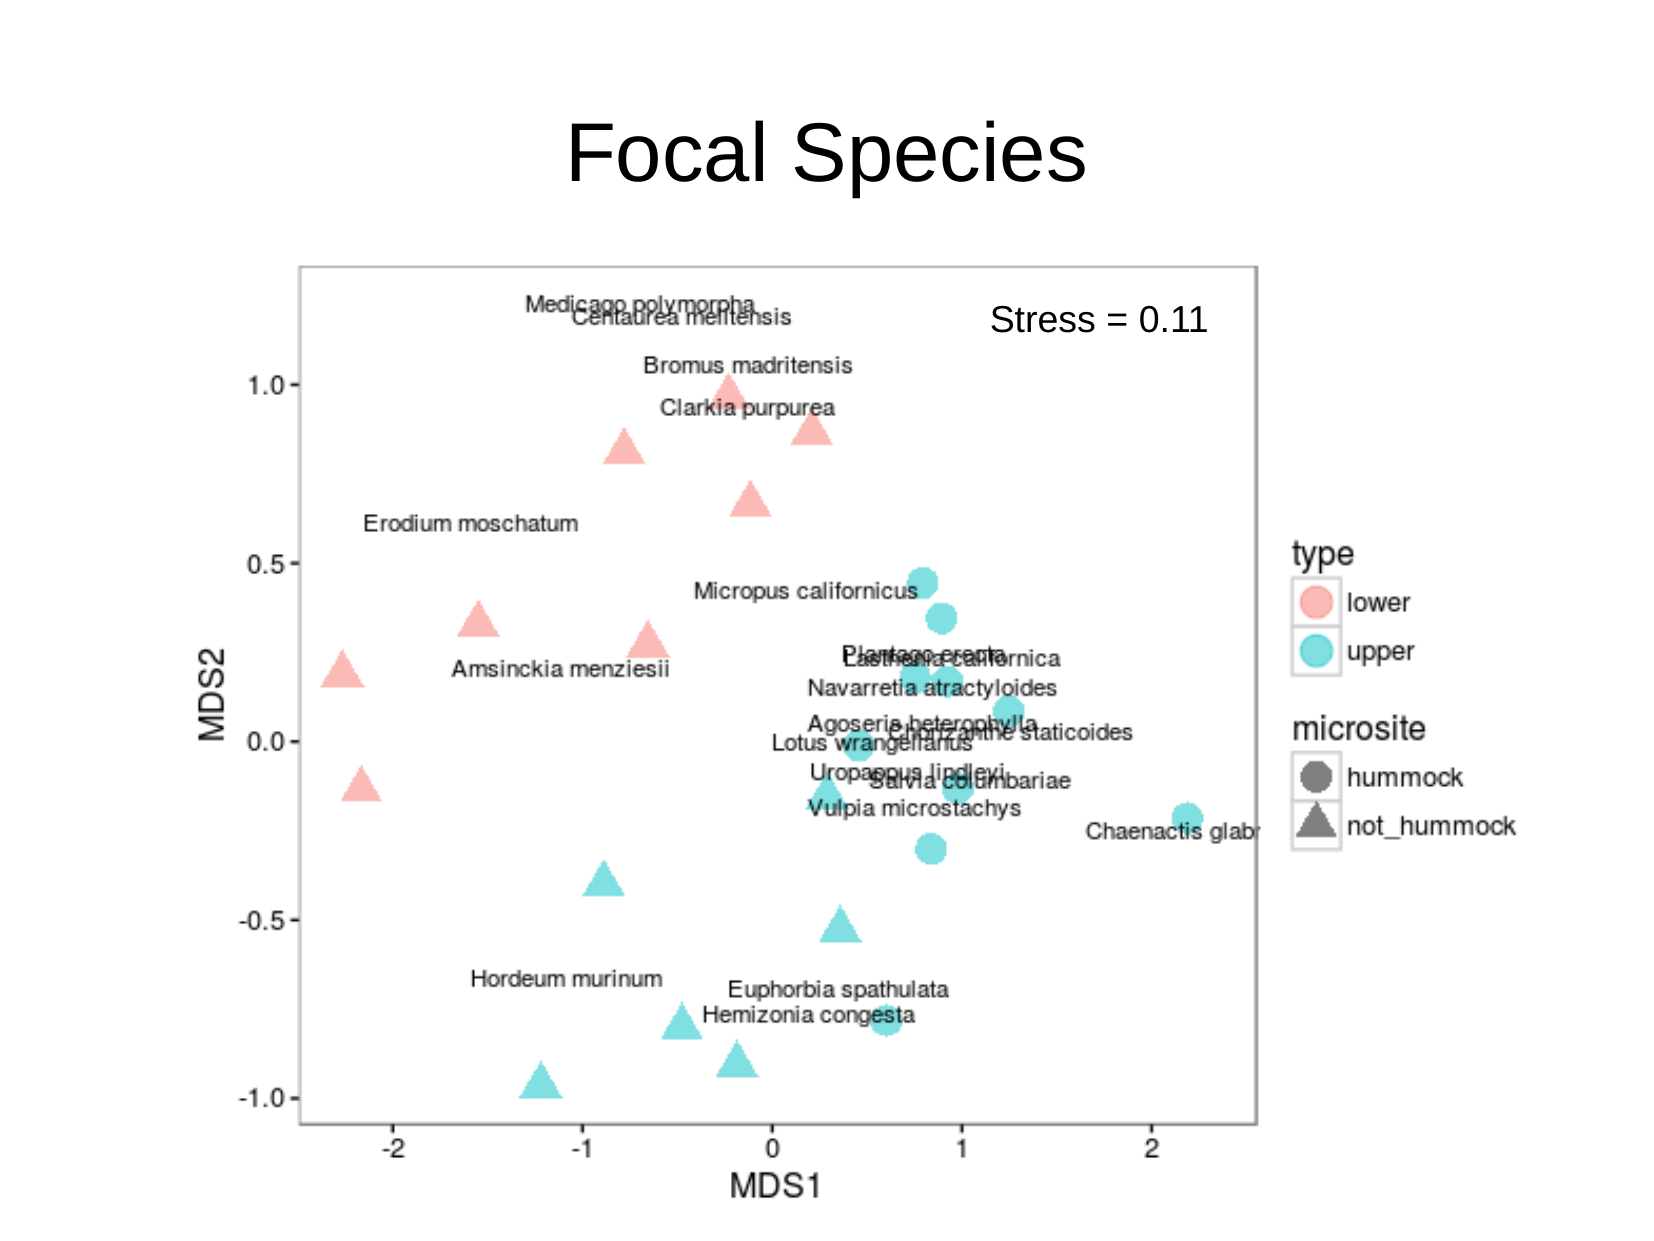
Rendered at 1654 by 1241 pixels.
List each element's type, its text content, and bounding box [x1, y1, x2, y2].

text_box Stress = 0.11 [975, 290, 1306, 390]
picture [180, 260, 1537, 1216]
title Focal Species [82, 49, 1571, 257]
